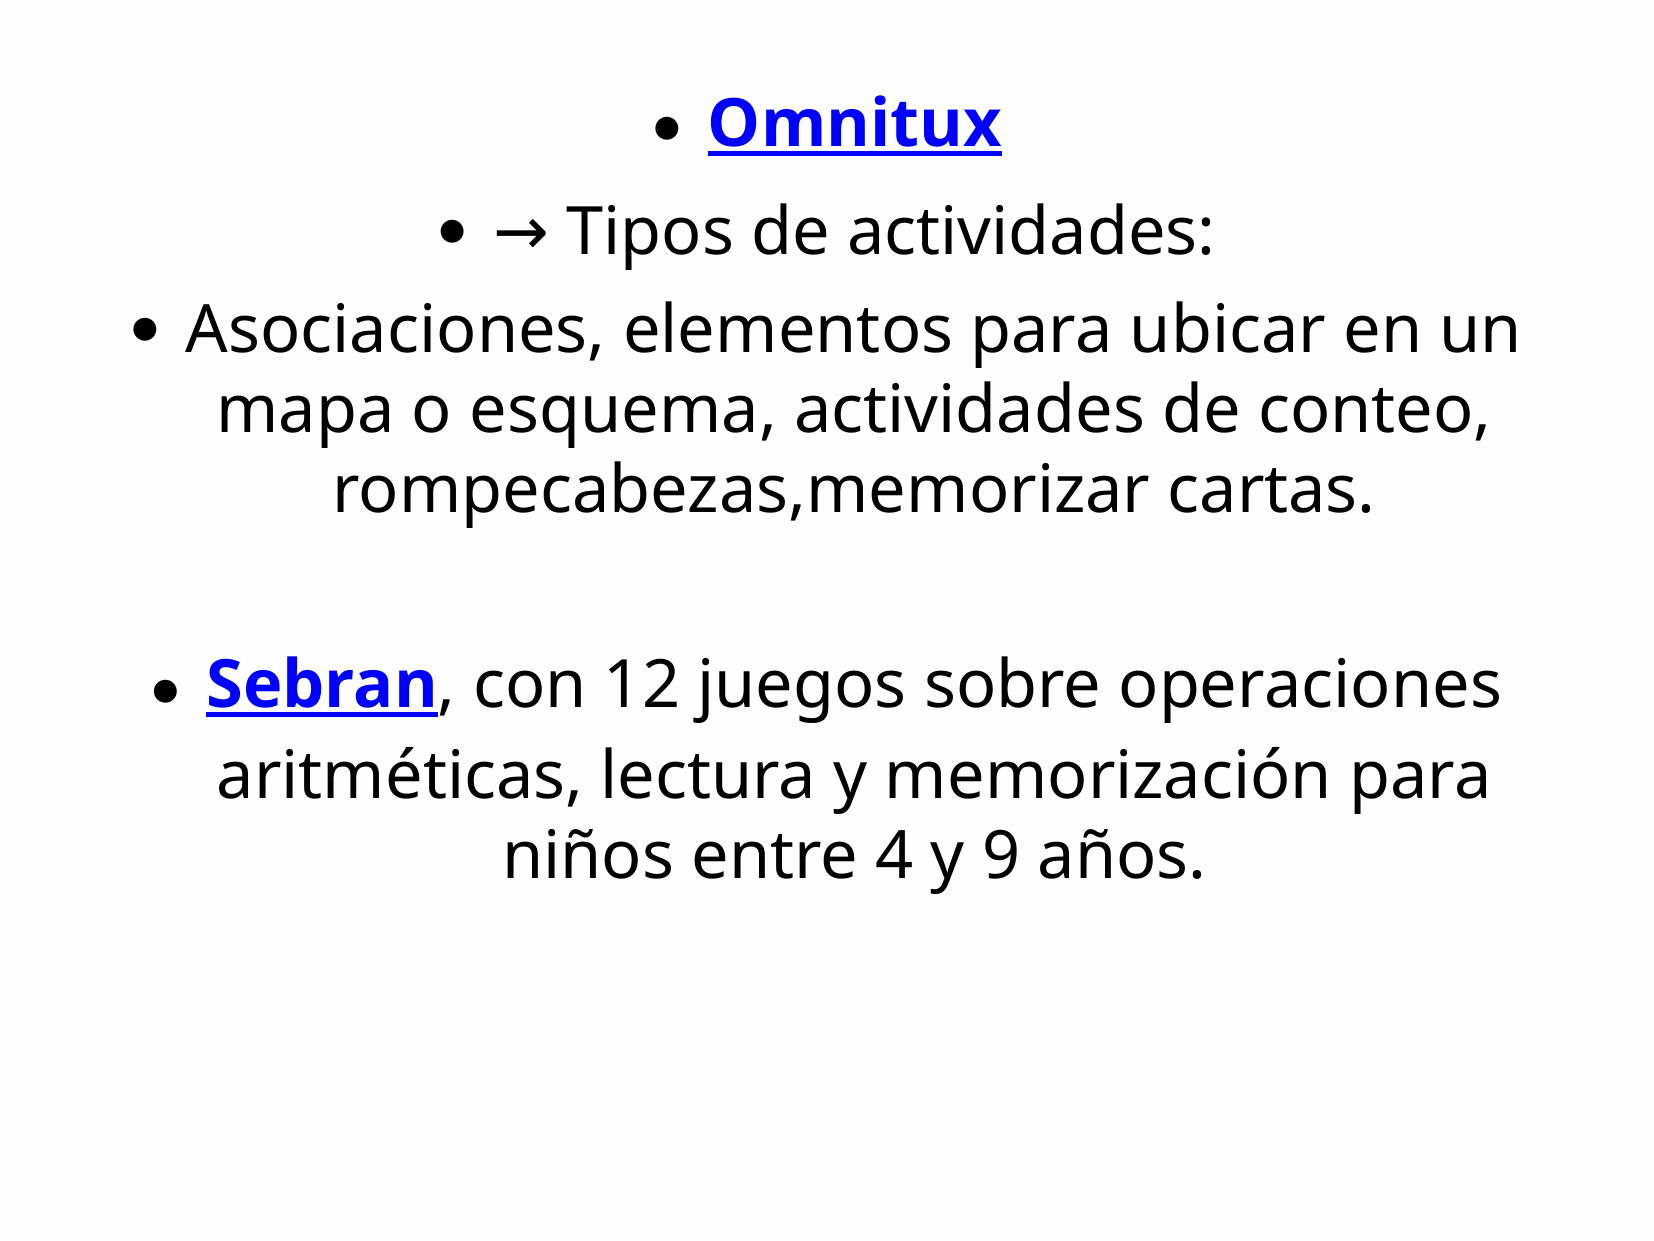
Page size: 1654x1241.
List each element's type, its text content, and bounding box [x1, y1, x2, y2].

list Omnitux → Tipos de actividades: Asociaciones, elementos para ubicar en un mapa o esquema, actividades de conteo, rompecabezas,memorizar cartas. Sebran, con 12 juegos sobre operaciones aritméticas, lectura y memorización para niños entre 4 y 9 años. [82, 59, 1571, 1010]
